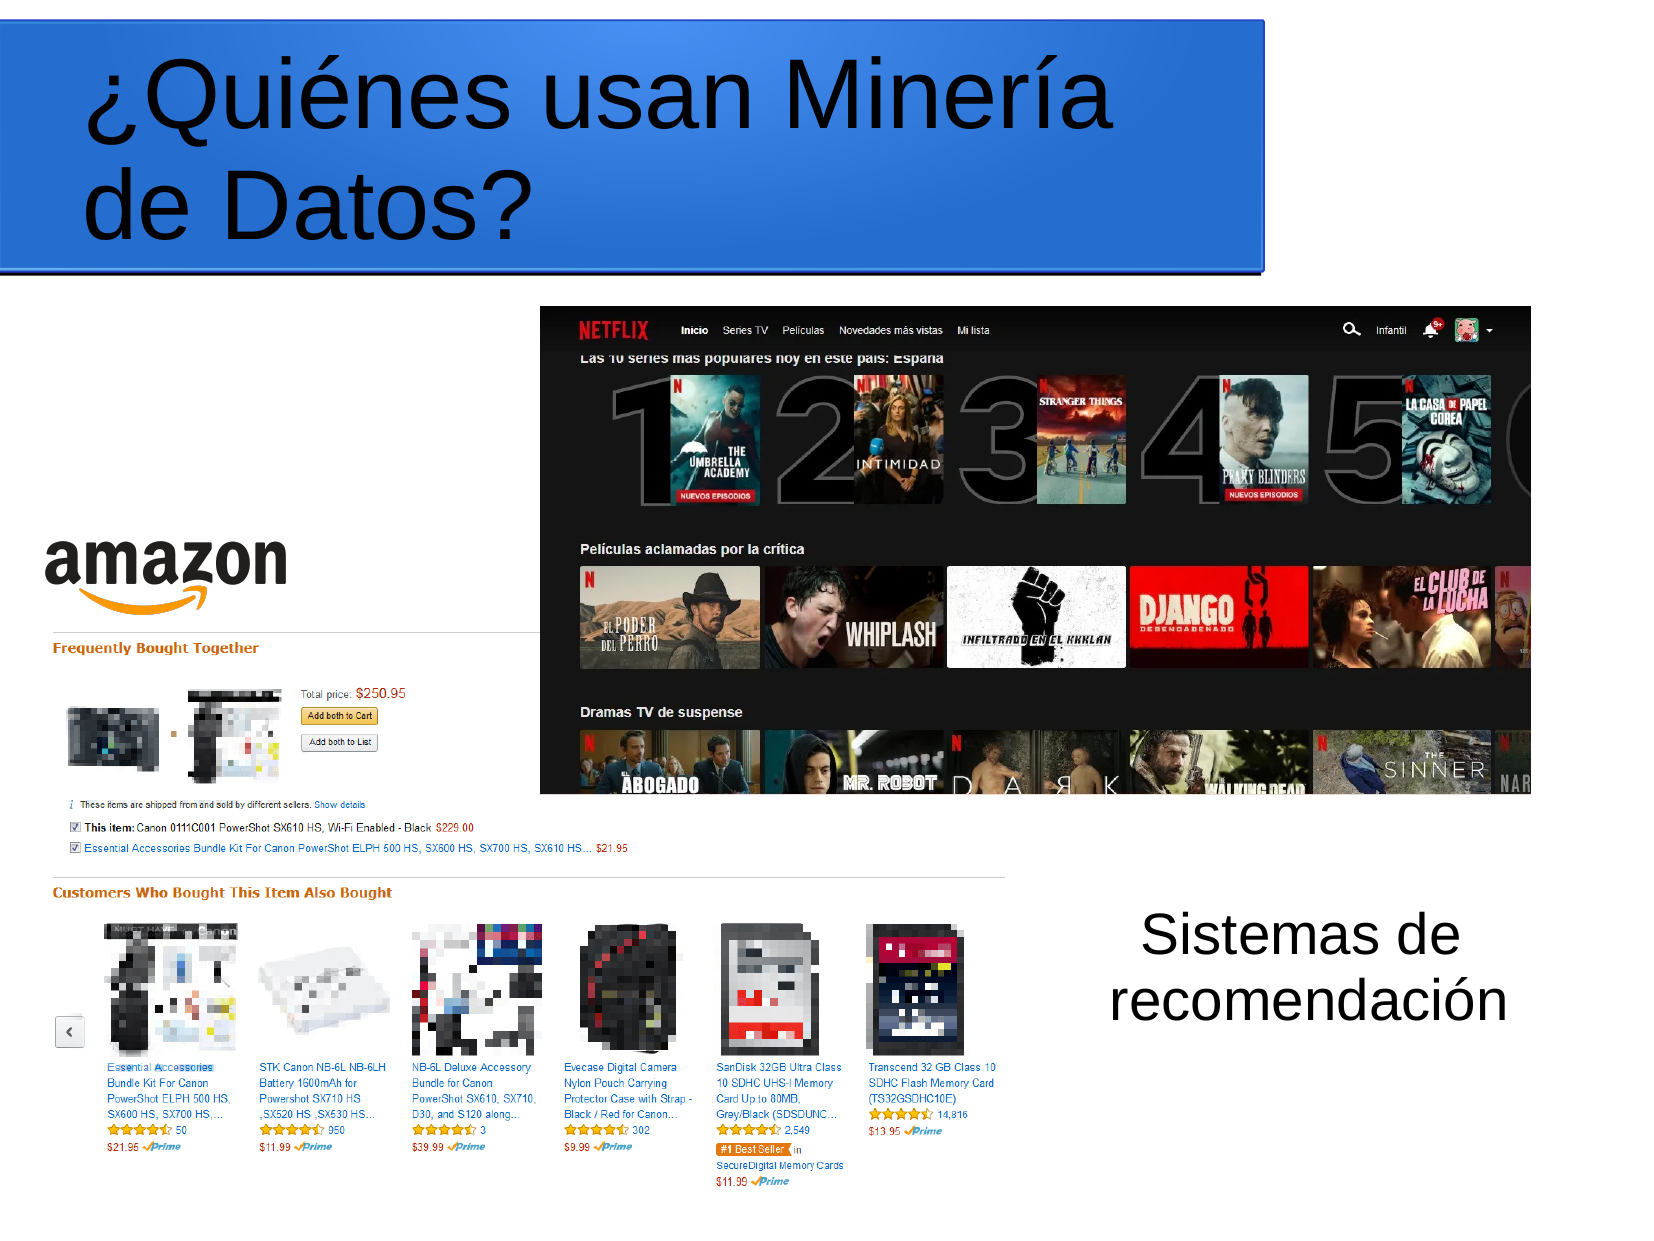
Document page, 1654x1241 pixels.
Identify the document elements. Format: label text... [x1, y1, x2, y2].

picture [45, 306, 1531, 1201]
title ¿Quiénes usan Minería de Datos? [82, 38, 1235, 261]
picture [45, 541, 286, 616]
text_box Sistemas de recomendación [1095, 894, 1531, 1126]
